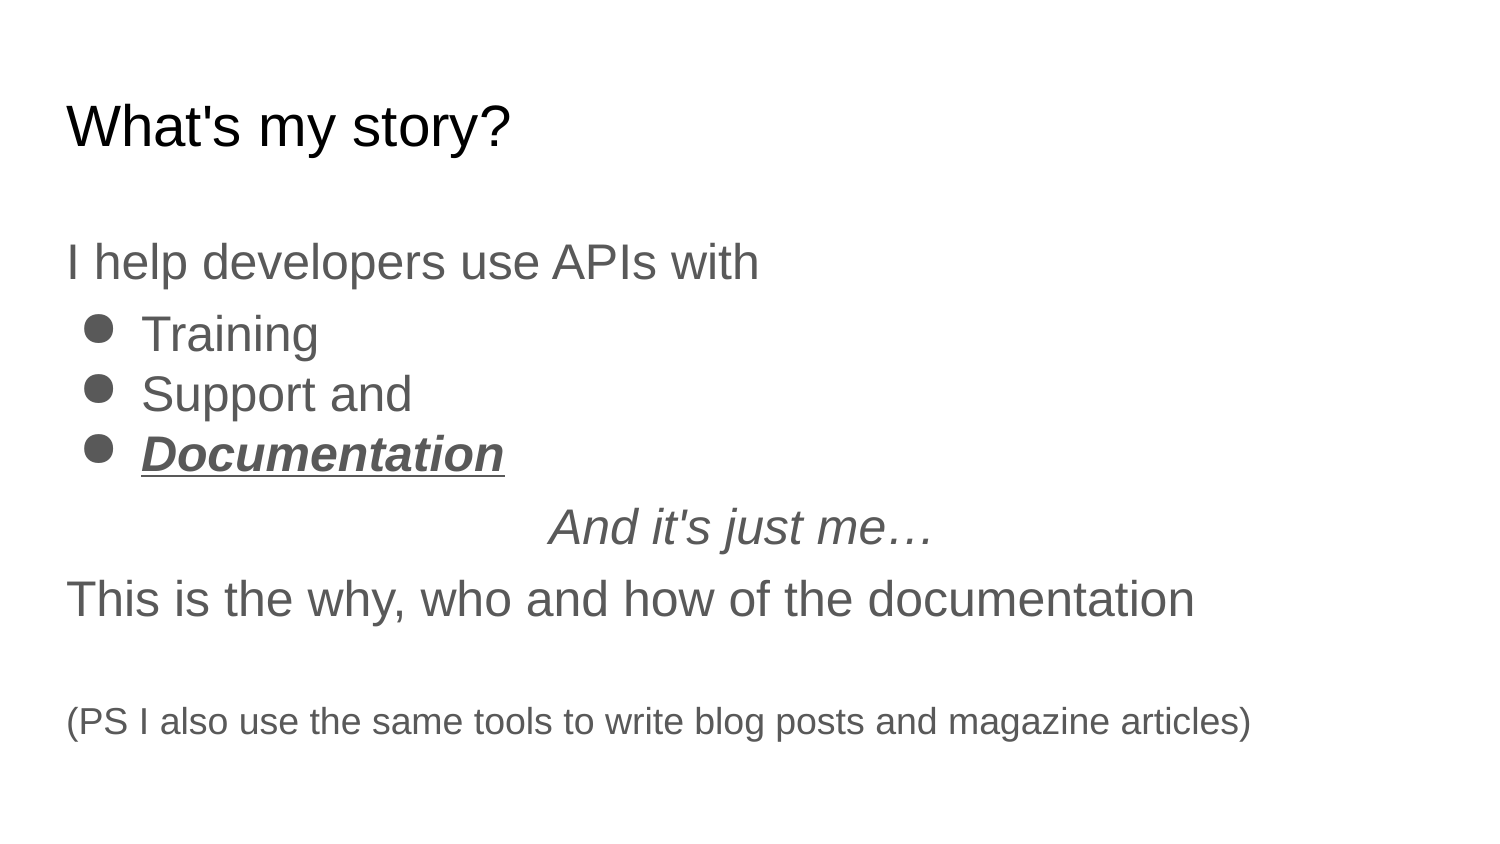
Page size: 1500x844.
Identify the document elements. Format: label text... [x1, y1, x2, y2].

list I help developers use APIs with Training Support and Documentation And it's just me… This is the why, who and how of the documentation (PS I also use the same tools to write blog posts and magazine articles) [51, 214, 1449, 775]
title What's my story? [51, 72, 1449, 167]
